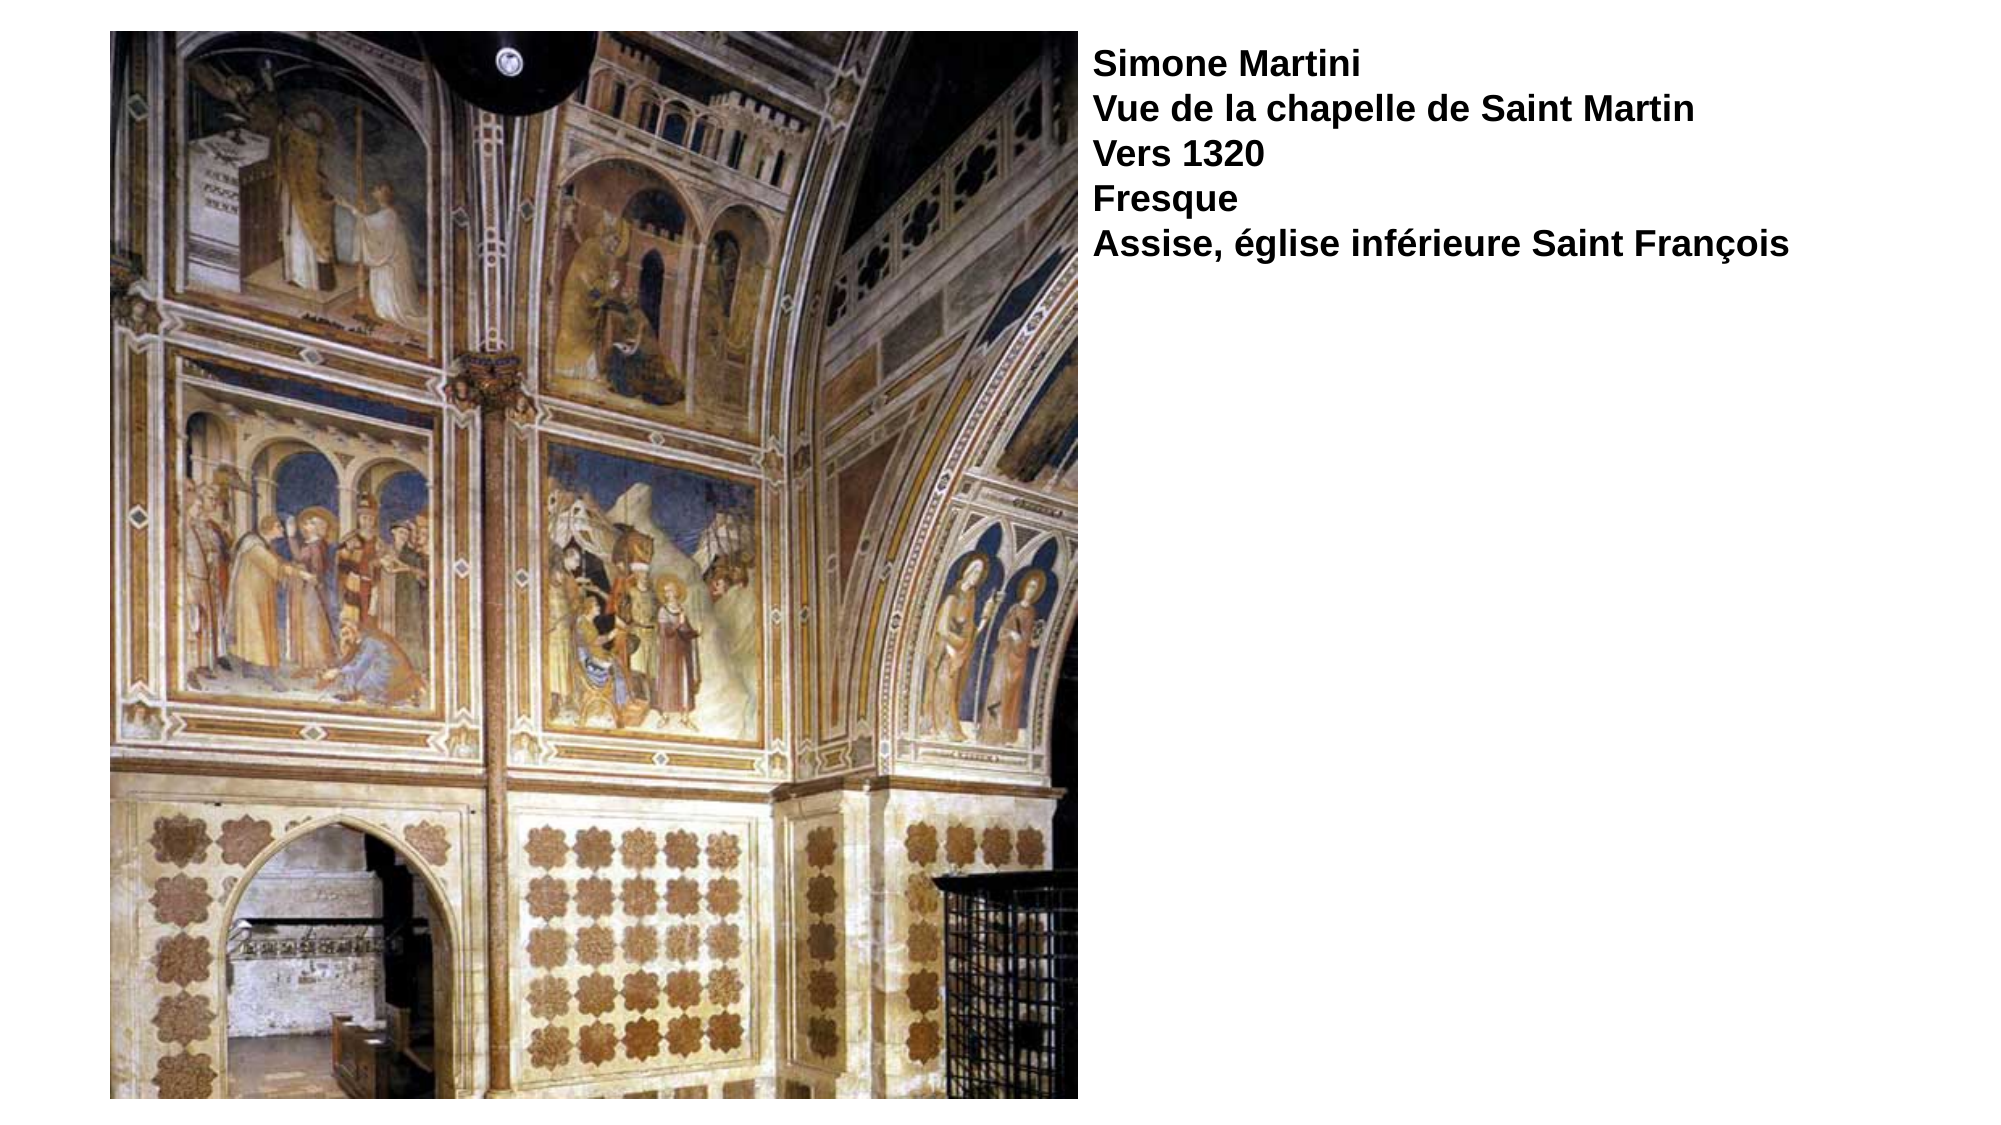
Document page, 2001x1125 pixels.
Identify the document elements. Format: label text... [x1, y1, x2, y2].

text_box Simone Martini Vue de la chapelle de Saint Martin Vers 1320 Fresque Assise, église inférieure Saint François [1077, 31, 1844, 272]
picture [110, 31, 1078, 1099]
